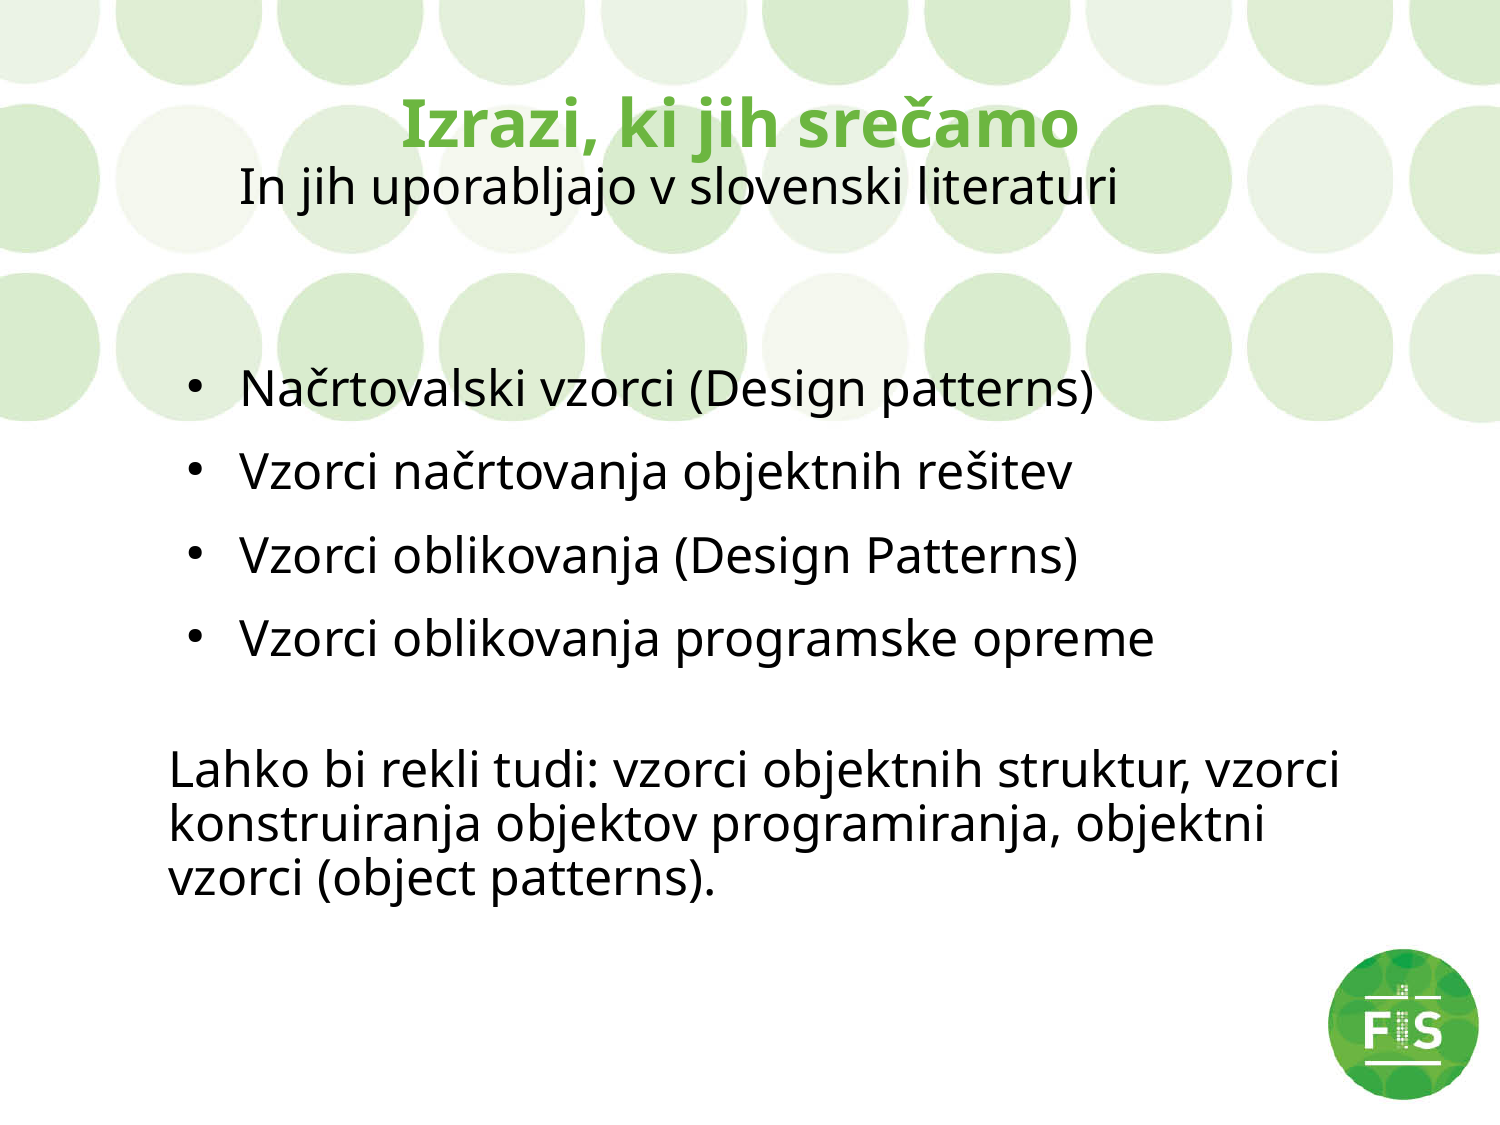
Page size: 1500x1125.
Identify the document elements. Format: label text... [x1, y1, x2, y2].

list In jih uporabljajo v slovenski literaturi Načrtovalski vzorci (Design patterns) Vzorci načrtovanja objektnih rešitev Vzorci oblikovanja (Design Patterns) Vzorci oblikovanja programske opreme Lahko bi rekli tudi: vzorci objektnih struktur, vzorci konstruiranja objektov programiranja, objektni vzorci (object patterns). [153, 153, 1359, 1040]
title Izrazi, ki jih srečamo [75, 82, 1425, 319]
picture [0, 0, 1500, 1125]
